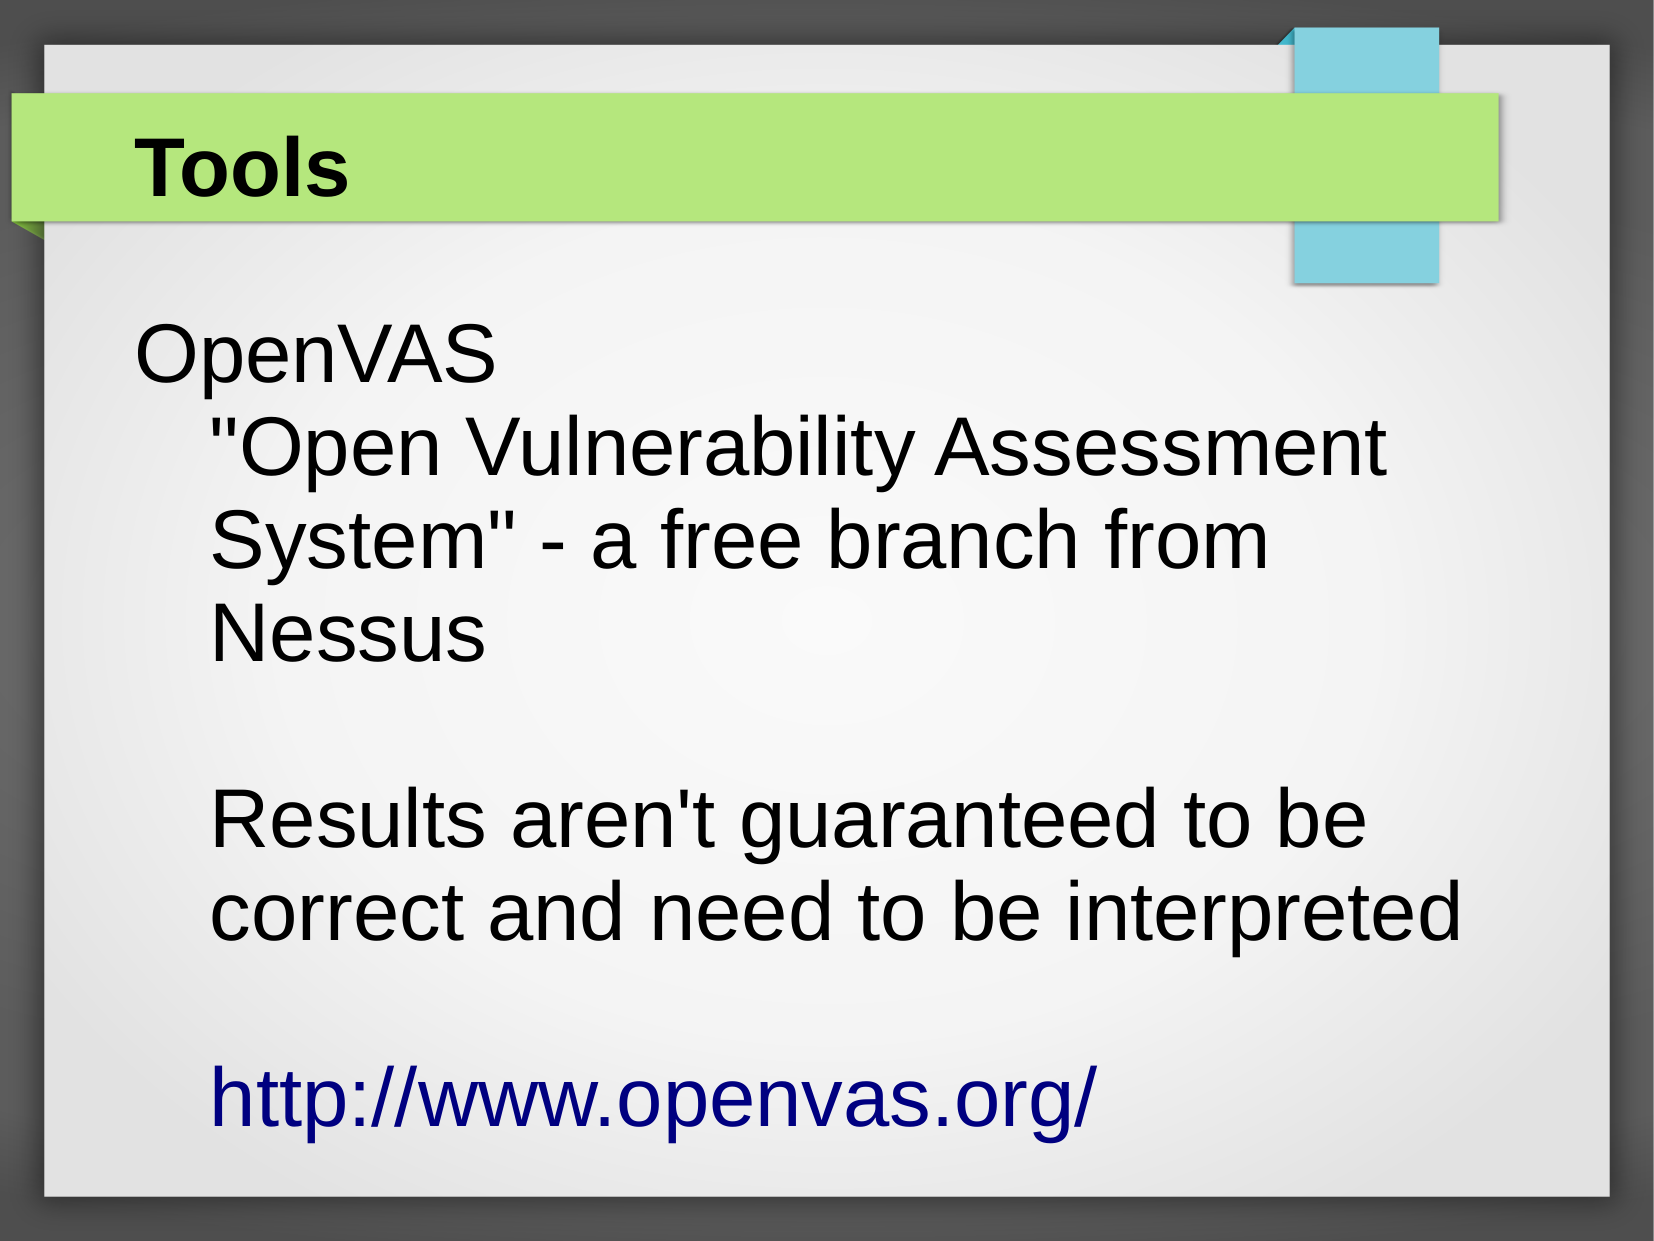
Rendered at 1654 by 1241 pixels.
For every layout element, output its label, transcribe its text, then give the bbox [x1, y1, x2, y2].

text_box Tools OpenVAS "Open Vulnerability Assessment System" - a free branch from Nessus Results aren't guaranteed to be correct and need to be interpreted http://www.openvas.org/ [120, 114, 1480, 1153]
picture [0, 0, 1654, 1241]
